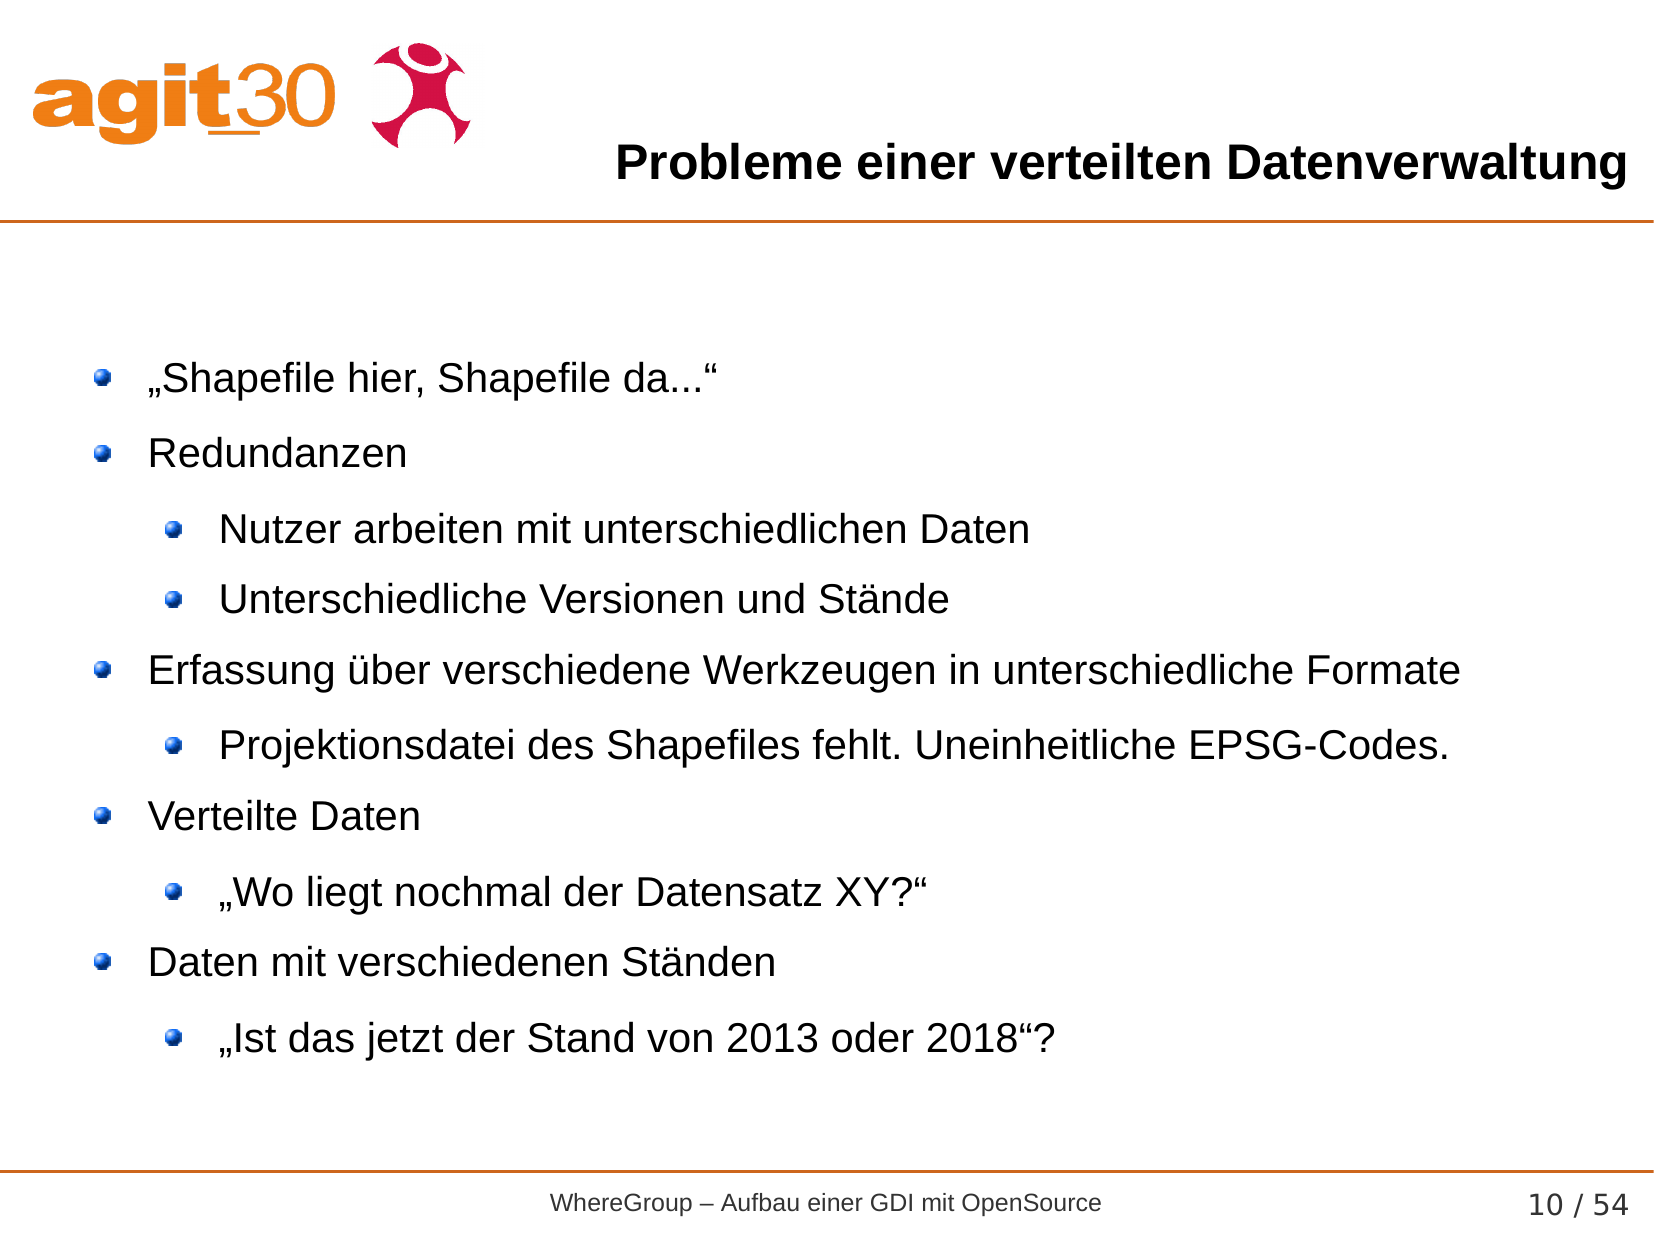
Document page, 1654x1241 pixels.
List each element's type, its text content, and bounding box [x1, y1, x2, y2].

picture [29, 58, 340, 148]
title Probleme einer verteilten Datenverwaltung [242, 118, 1630, 207]
list „Shapefile hier, Shapefile da...“ Redundanzen Nutzer arbeiten mit unterschiedlichen Daten Unterschiedliche Versionen und Stände Erfassung über verschiedene Werkzeugen in unterschiedliche Formate Projektionsdatei des Shapefiles fehlt. Uneinheitliche EPSG-Codes. Verteilte Daten „Wo liegt nochmal der Datensatz XY?“ Daten mit verschiedenen Ständen „Ist das jetzt der Stand von 2013 oder 2018“? [76, 354, 1565, 1173]
